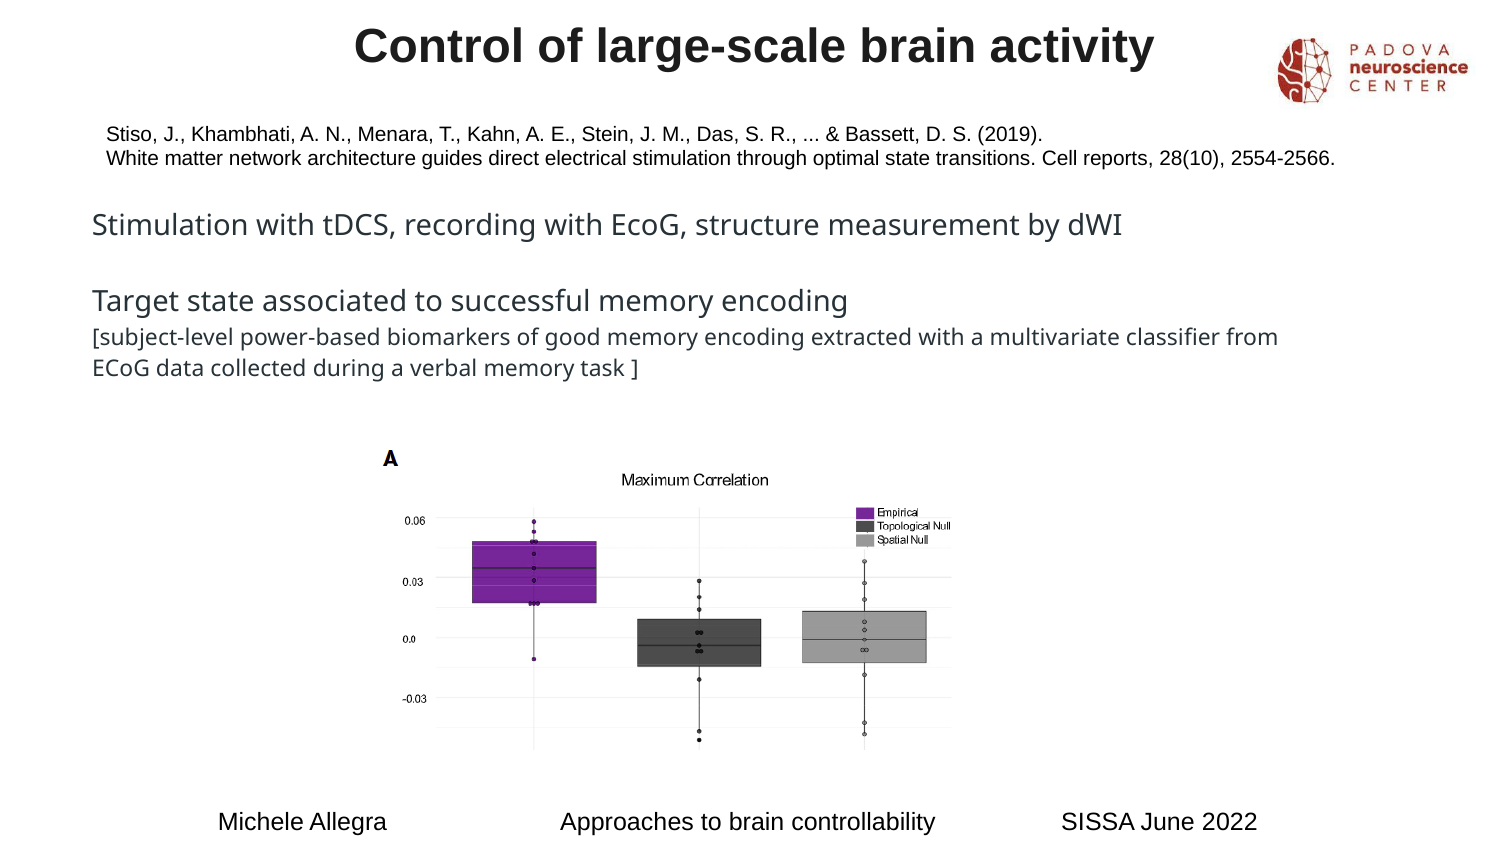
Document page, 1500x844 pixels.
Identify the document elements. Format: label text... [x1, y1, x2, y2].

text_box Stimulation with tDCS, recording with EcoG, structure measurement by dWI [41, 196, 1300, 260]
text_box Stiso, J., Khambhati, A. N., Menara, T., Kahn, A. E., Stein, J. M., Das, S. R., ... & Bassett, D. S. (2019). White matter network architecture guides direct electrical stimulation through optimal state transitions. Cell reports, 28(10), 2554-2566. [91, 115, 1361, 201]
text_box Control of large-scale brain activity [74, 0, 1436, 95]
text_box Michele Allegra Approaches to brain controllability SISSA June 2022 [64, 794, 1415, 844]
text_box Target state associated to successful memory encoding [subject-level power-based biomarkers of good memory encoding extracted with a multivariate classifier from ECoG data collected during a verbal memory task ] [41, 273, 1300, 376]
picture [1268, 10, 1476, 123]
picture [368, 419, 963, 751]
